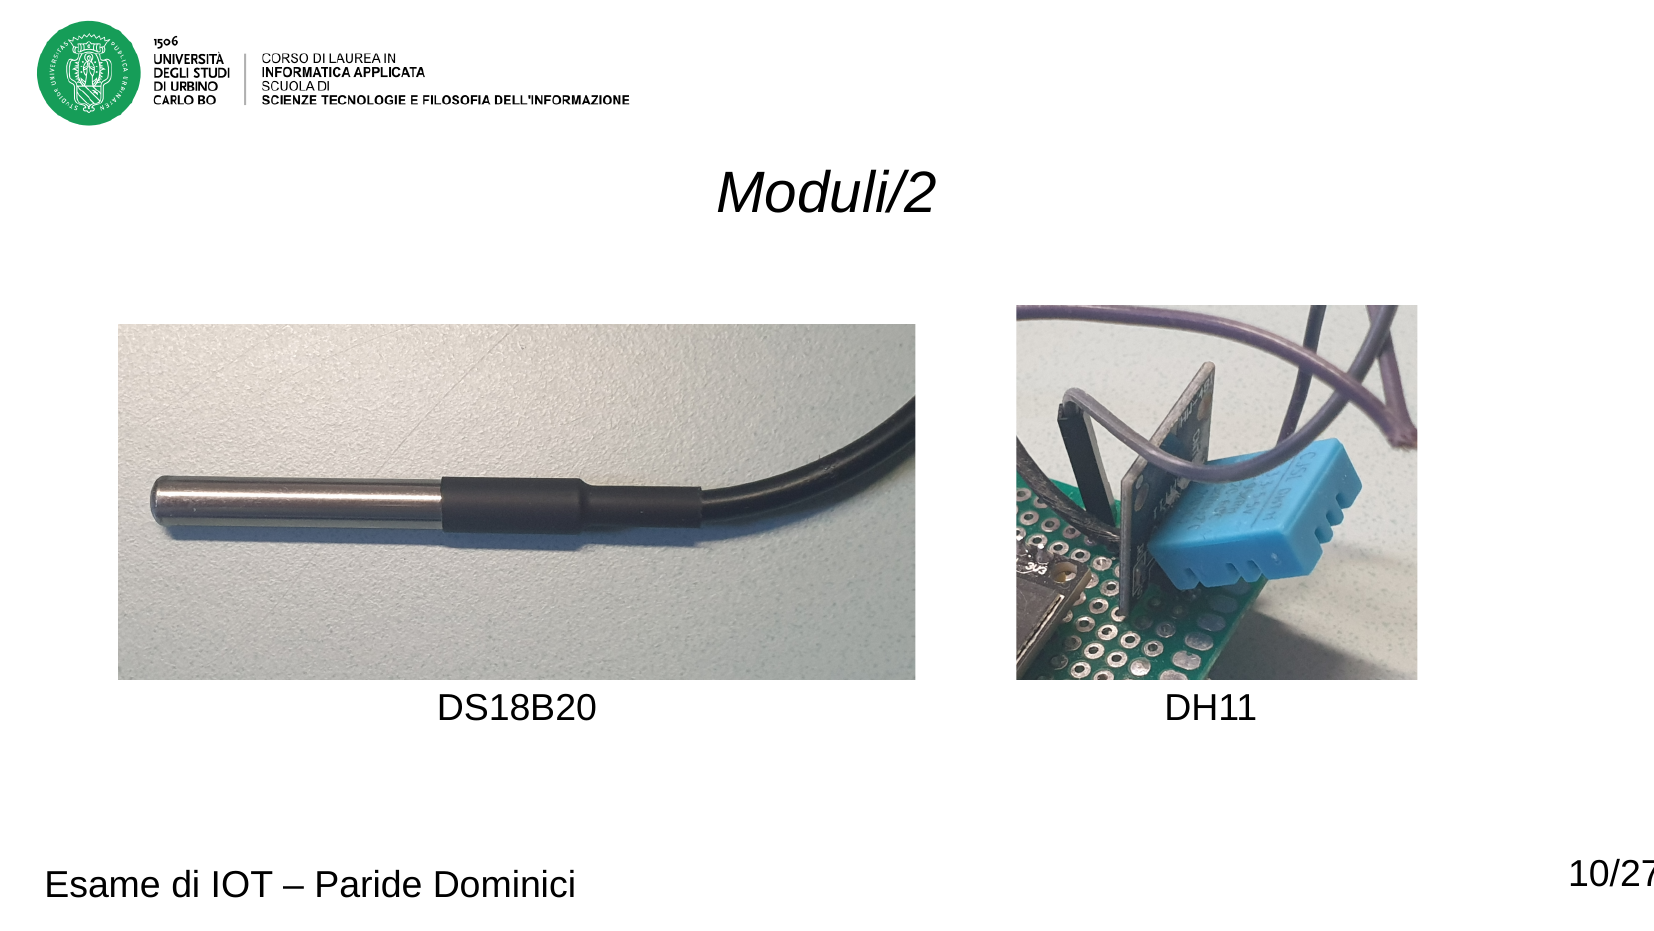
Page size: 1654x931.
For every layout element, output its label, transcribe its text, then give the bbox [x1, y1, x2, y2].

text_box DH11 [1062, 679, 1359, 736]
text_box Esame di IOT – Paride Dominici [29, 856, 680, 914]
title Moduli/2 [82, 147, 1571, 237]
text_box DS18B20 [265, 679, 768, 736]
picture [1016, 295, 1418, 680]
text_box <numero>/27 [1476, 845, 1625, 916]
picture [25, 17, 650, 128]
picture [118, 324, 916, 680]
